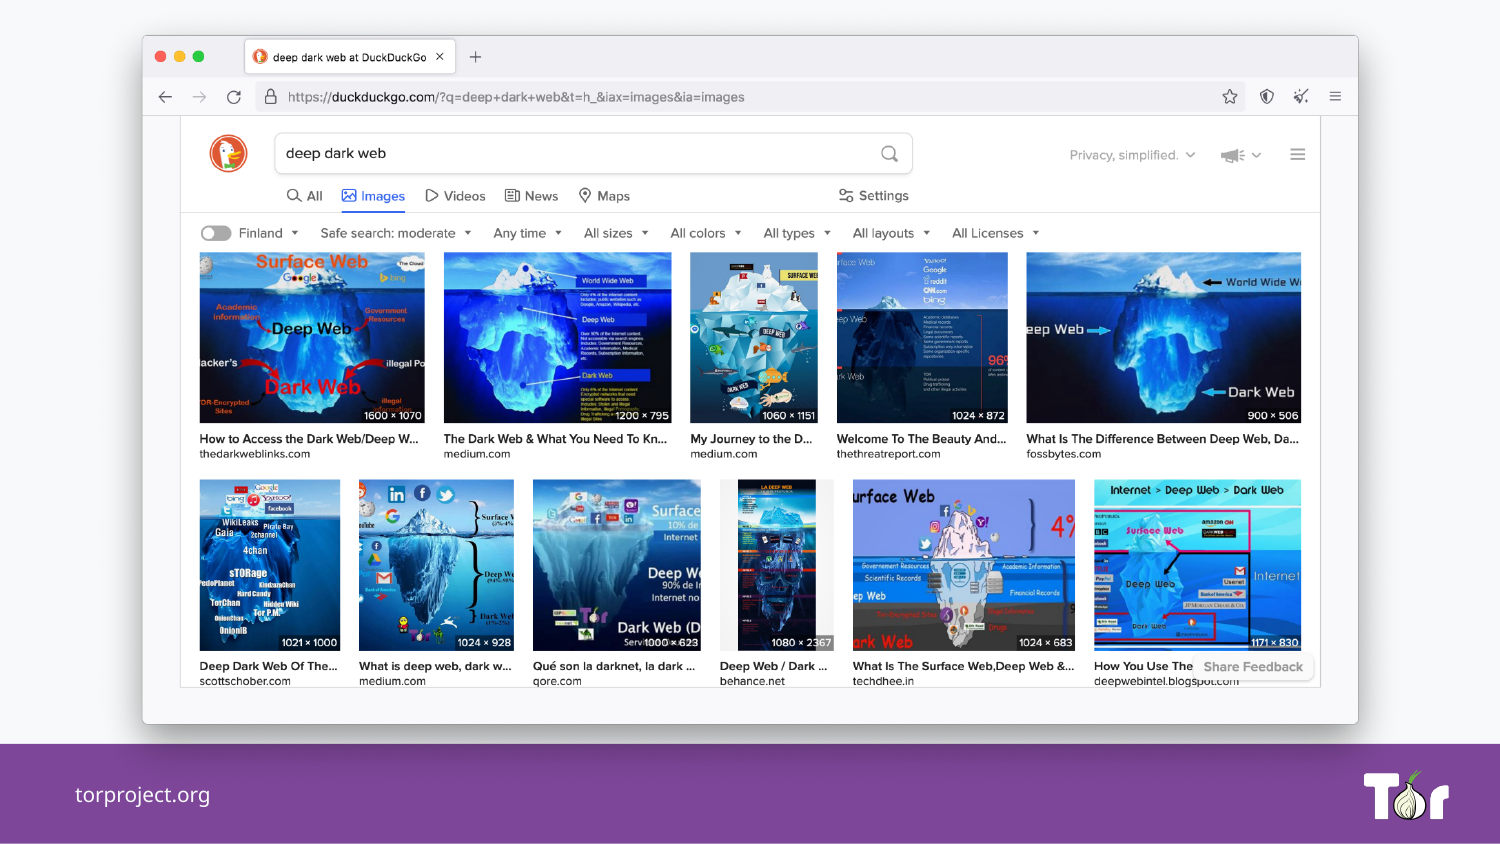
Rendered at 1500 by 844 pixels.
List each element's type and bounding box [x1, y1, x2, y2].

picture [89, 0, 1449, 820]
